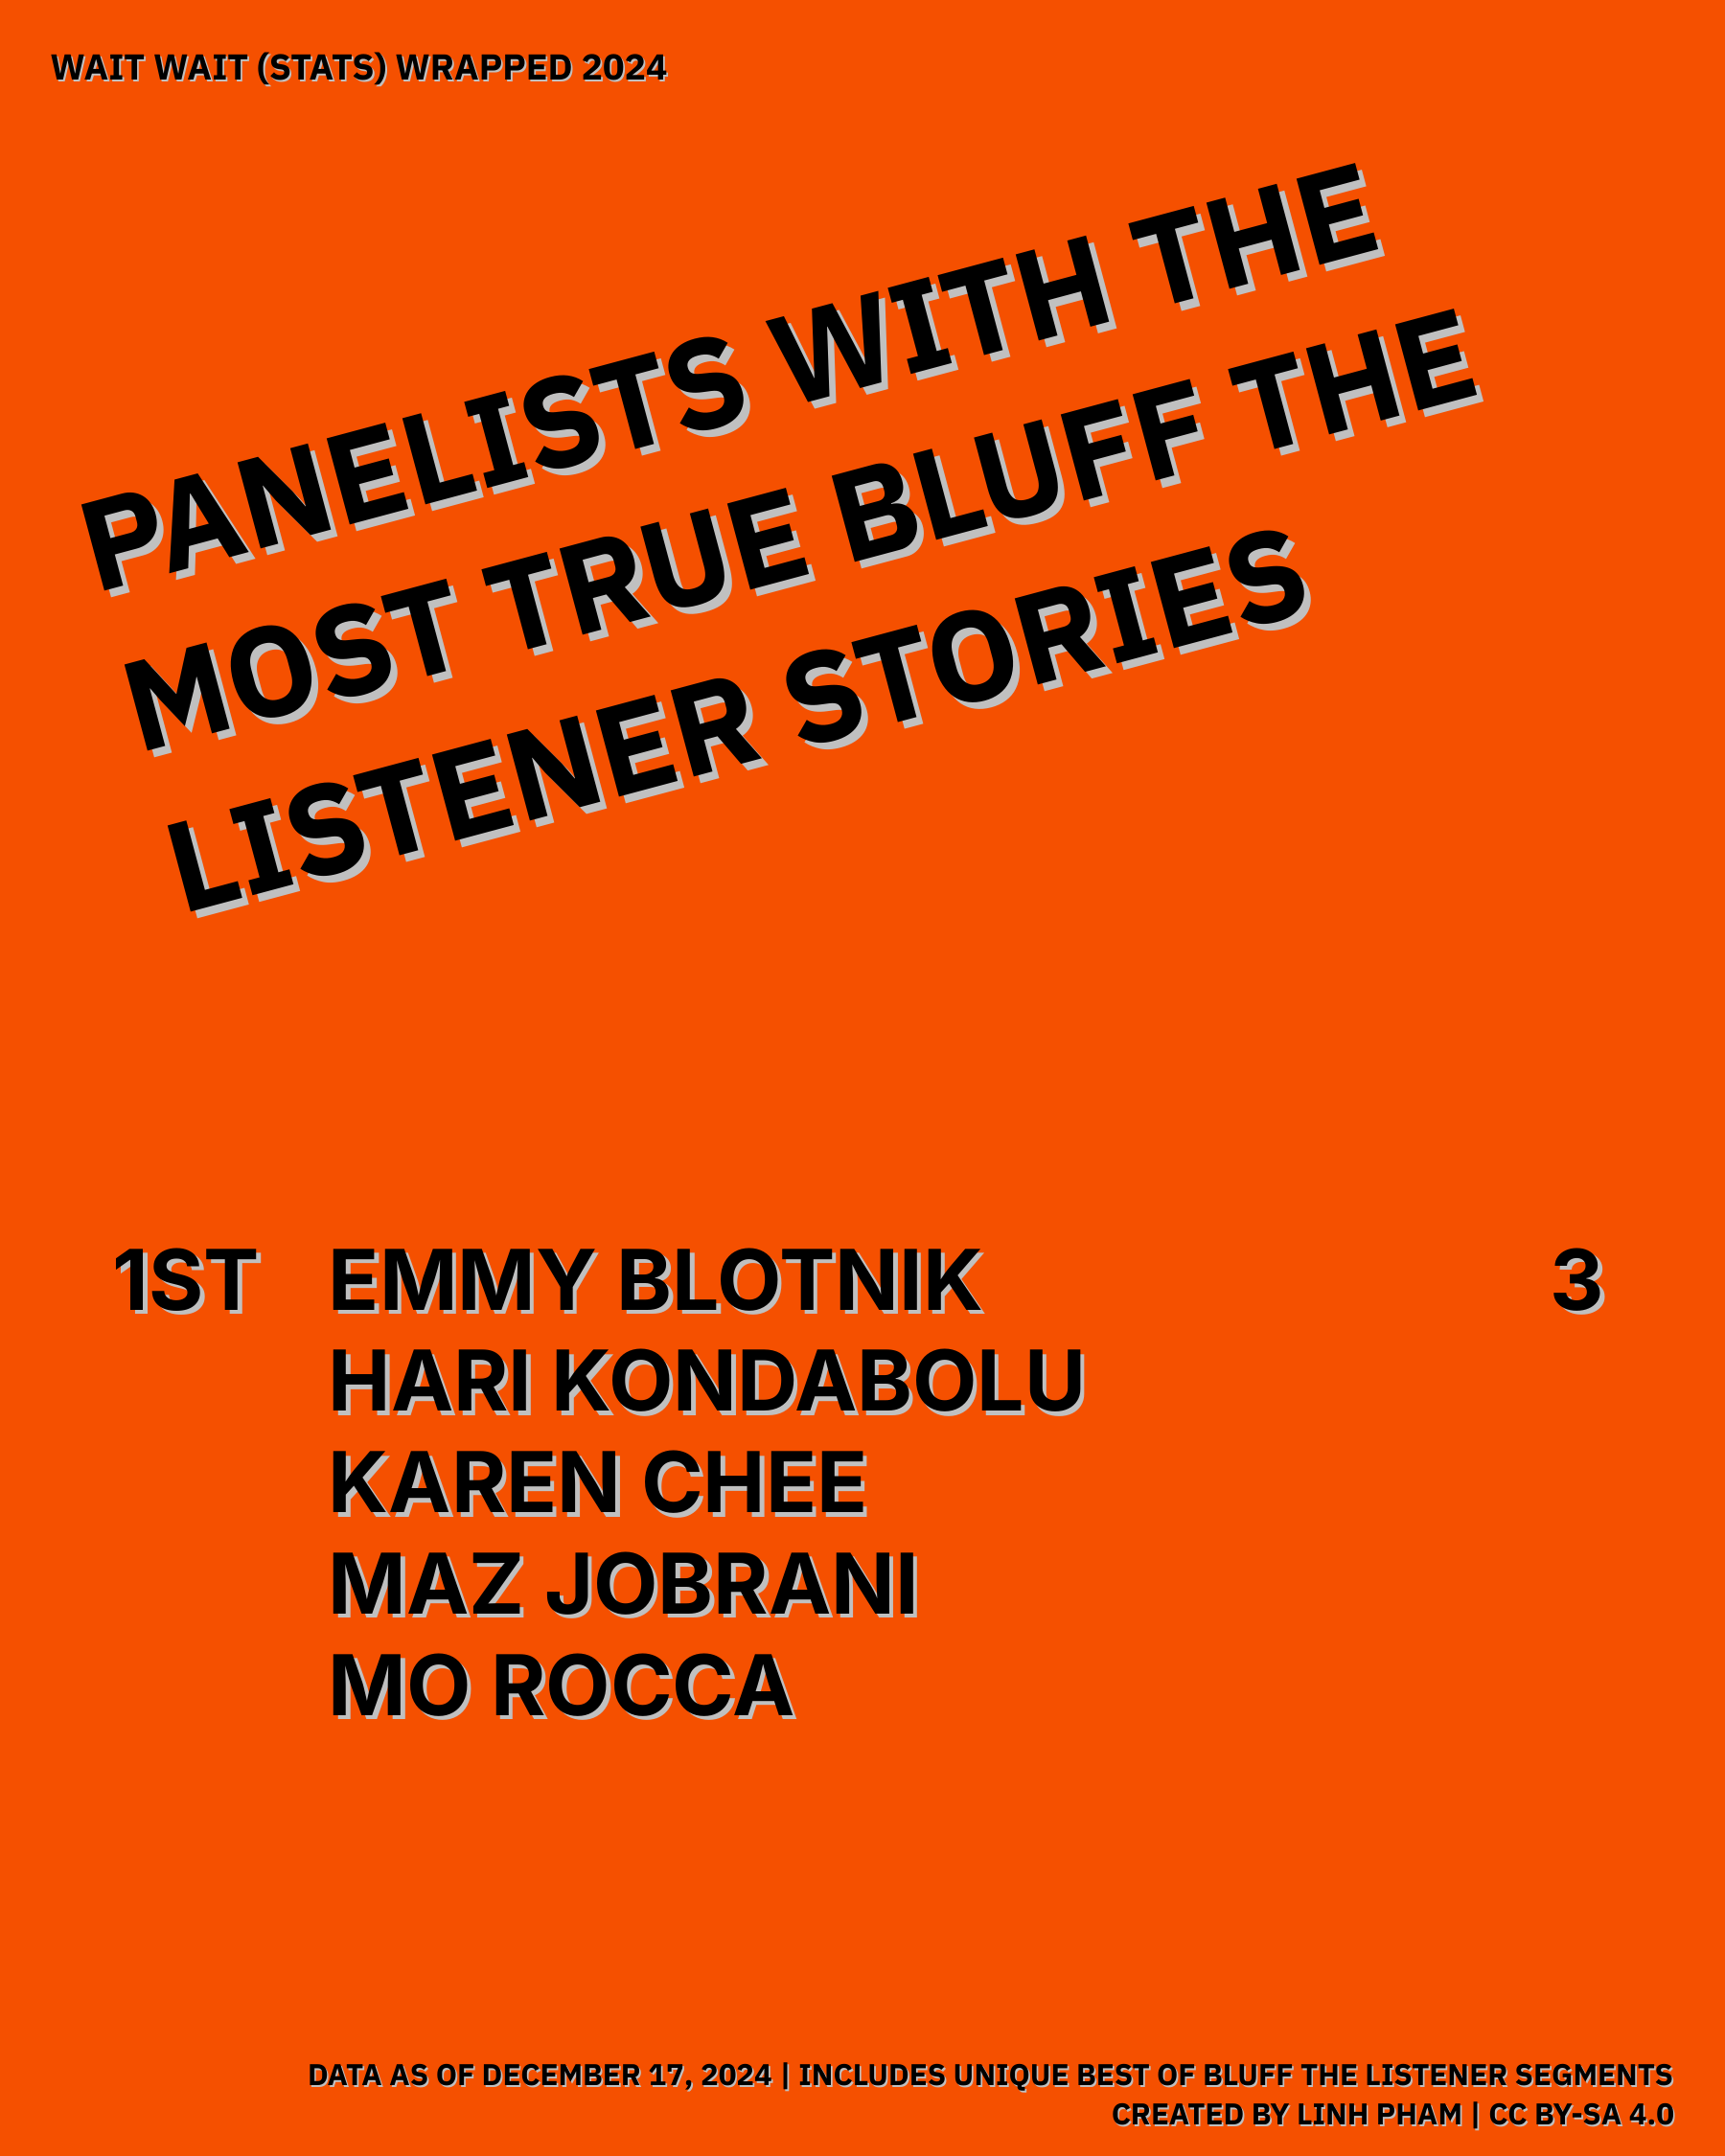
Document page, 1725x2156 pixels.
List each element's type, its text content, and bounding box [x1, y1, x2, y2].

text_box WAIT WAIT (STATS) WRAPPED 2024 [35, 35, 1690, 98]
text_box PANELISTS WITH THE MOST TRUE BLUFF THE LISTENER STORIES [46, 98, 1725, 959]
text_box Data as of December 17, 2024 | Includes Unique Best Of Bluff the Listener Segments Created by Linh Pham | CC BY-SA 4.0 [35, 2048, 1690, 2141]
text_box 1ST EMMY BLOTNIK 3 HARI KONDABOLU KAREN CHEE MAZ JOBRANI MO ROCCA [99, 1222, 1690, 1743]
